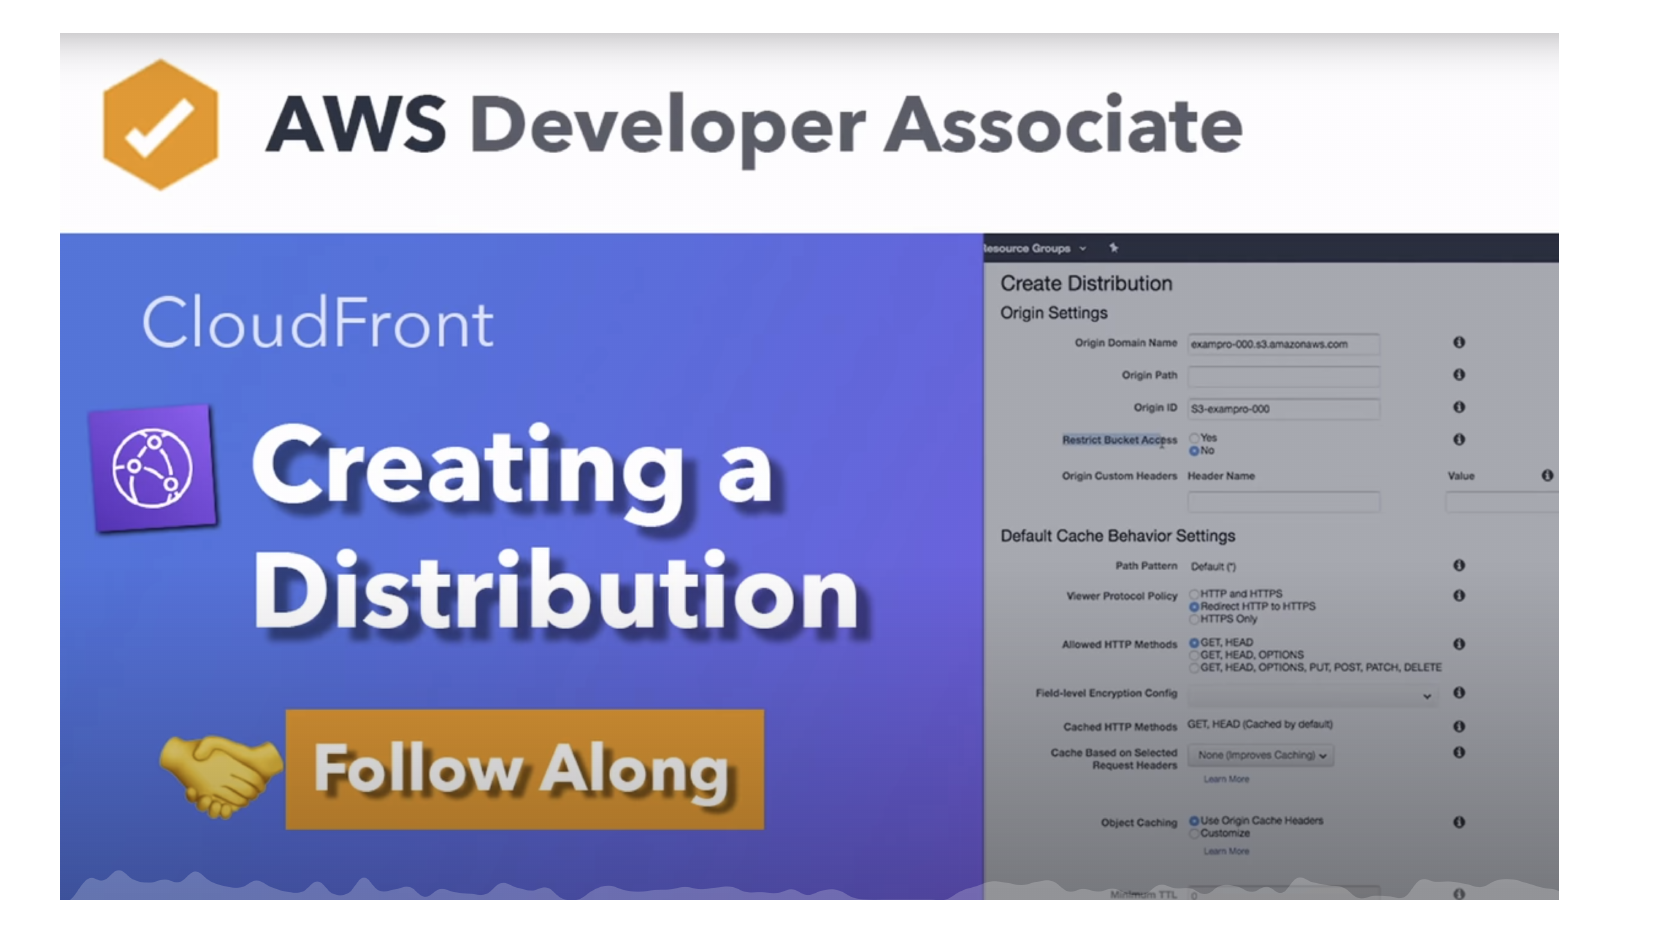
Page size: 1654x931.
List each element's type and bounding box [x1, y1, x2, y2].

picture [60, 33, 1559, 901]
